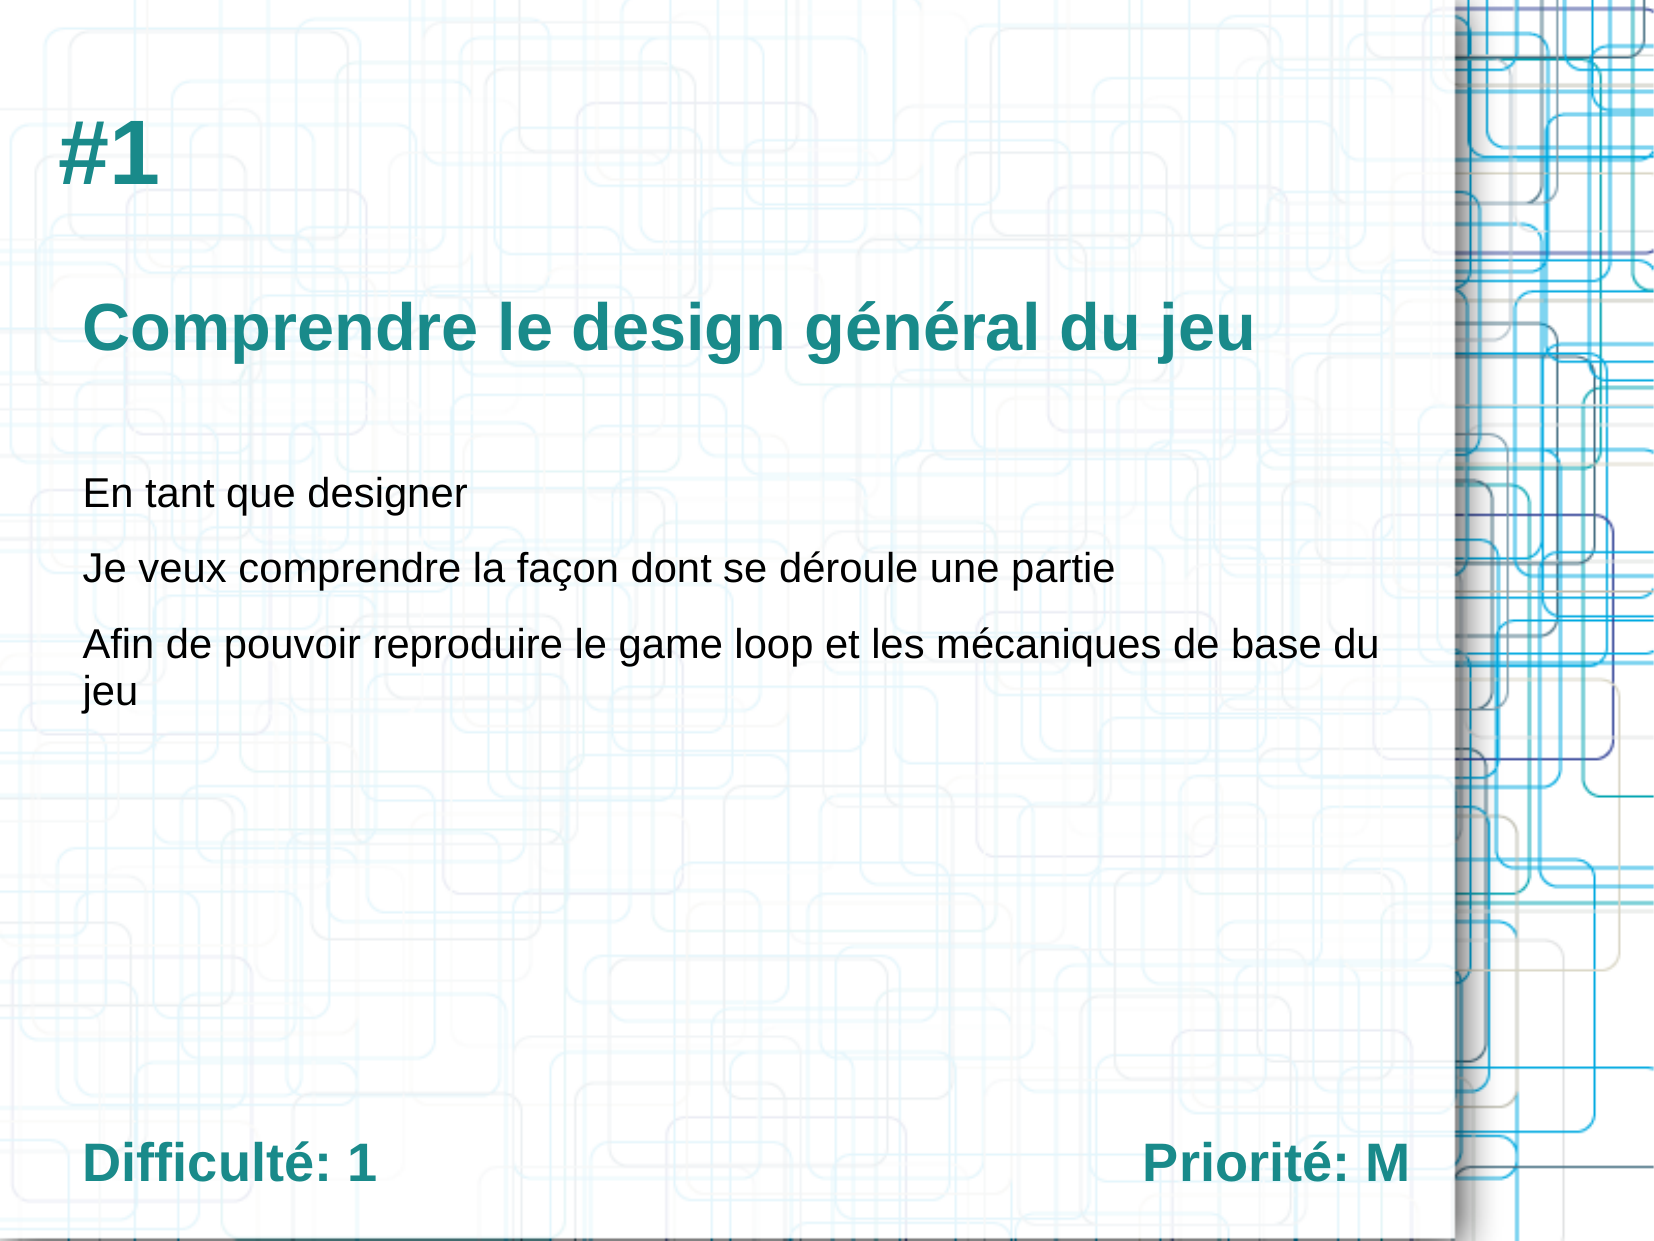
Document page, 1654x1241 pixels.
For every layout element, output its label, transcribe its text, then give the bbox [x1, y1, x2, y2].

list Comprendre le design général du jeu En tant que designer Je veux comprendre la façon dont se déroule une partie Afin de pouvoir reproduire le game loop et les mécaniques de base du jeu Difficulté: 1 Priorité: M [82, 290, 1418, 1196]
picture [0, 0, 1654, 1241]
title #1 [59, 49, 1418, 257]
